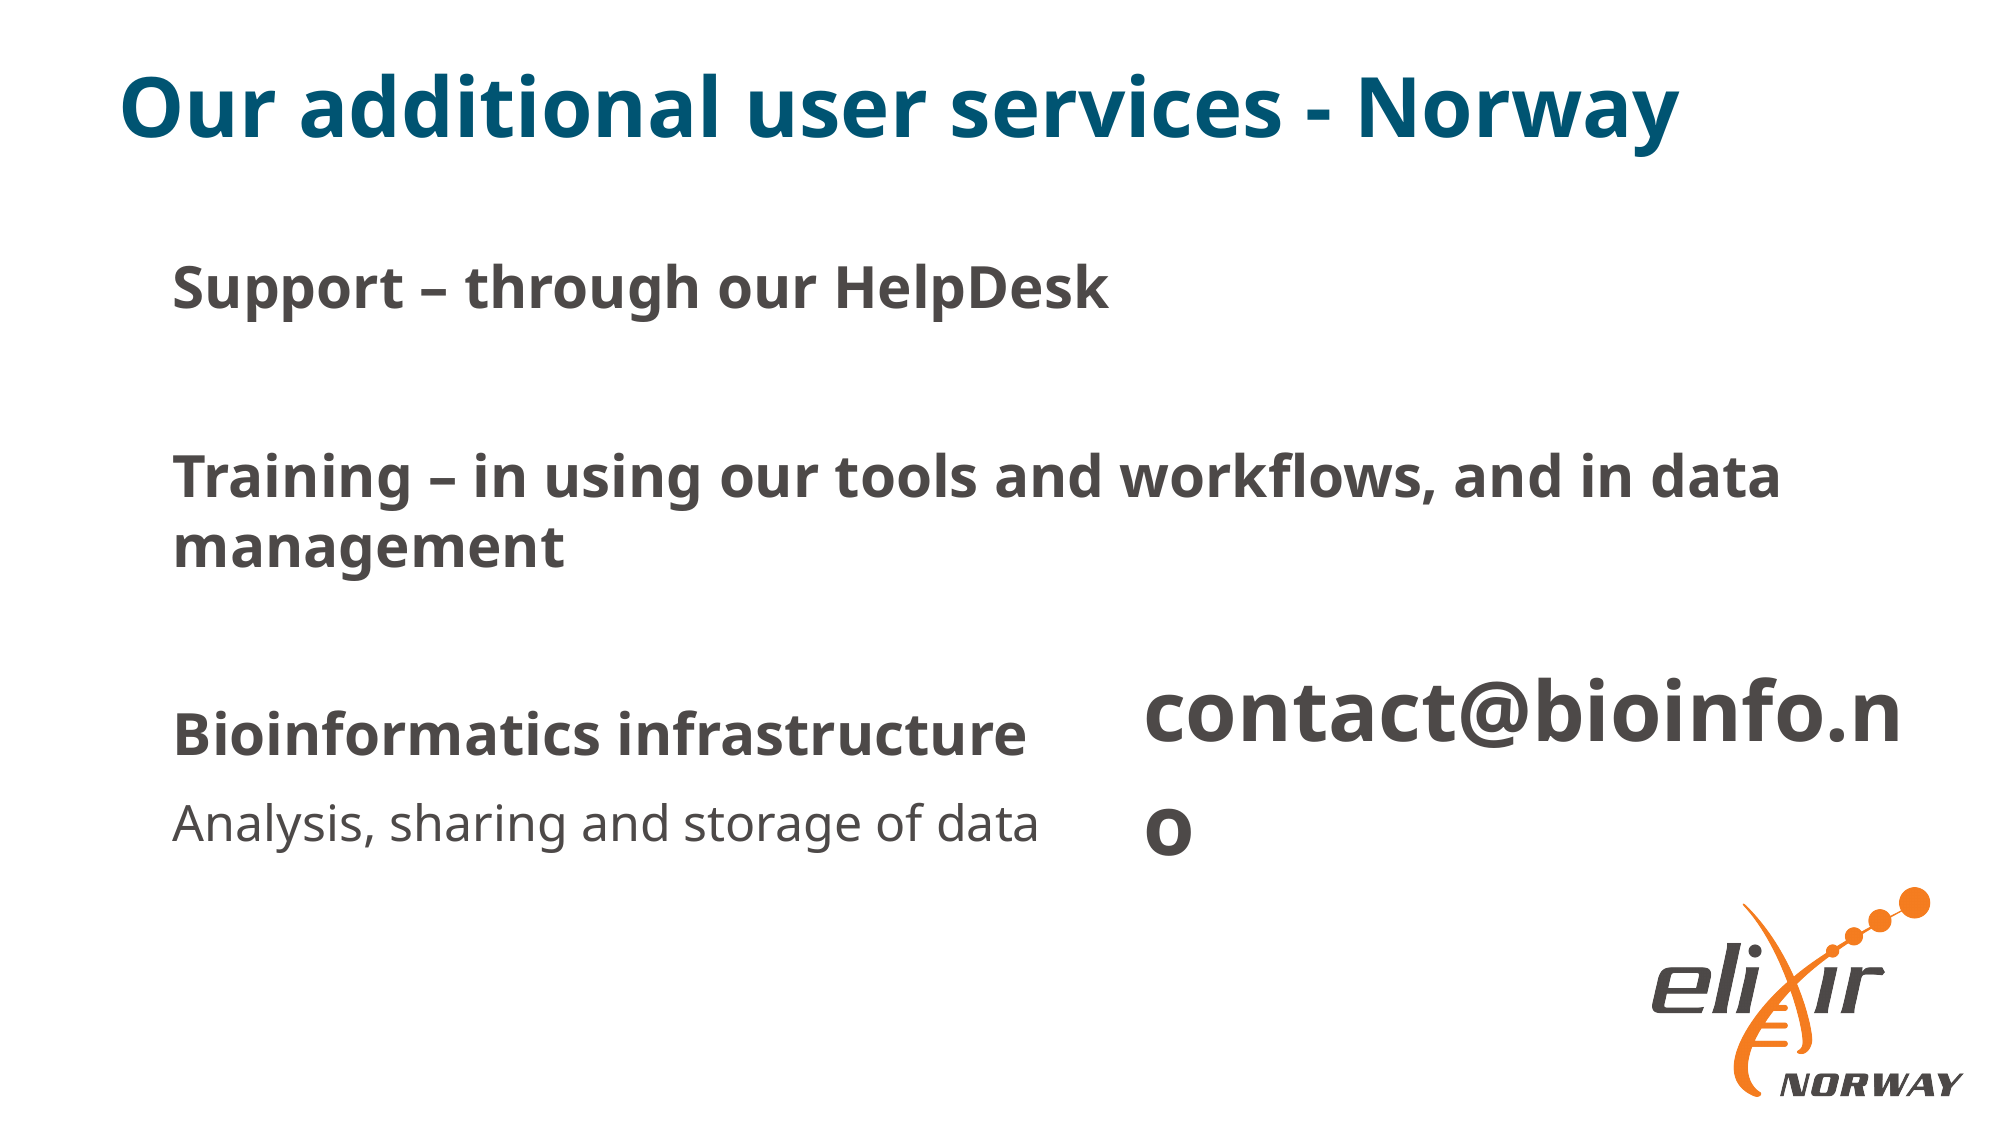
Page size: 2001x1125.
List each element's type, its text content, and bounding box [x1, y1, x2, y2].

title Our additional user services - Norway [118, 54, 1902, 161]
picture [1652, 887, 1964, 1097]
list Support – through our HelpDesk Training – in using our tools and workflows, and in data management Bioinformatics infrastructure Analysis, sharing and storage of data [116, 250, 1901, 965]
text_box contact@bioinfo.no [1128, 645, 1938, 780]
